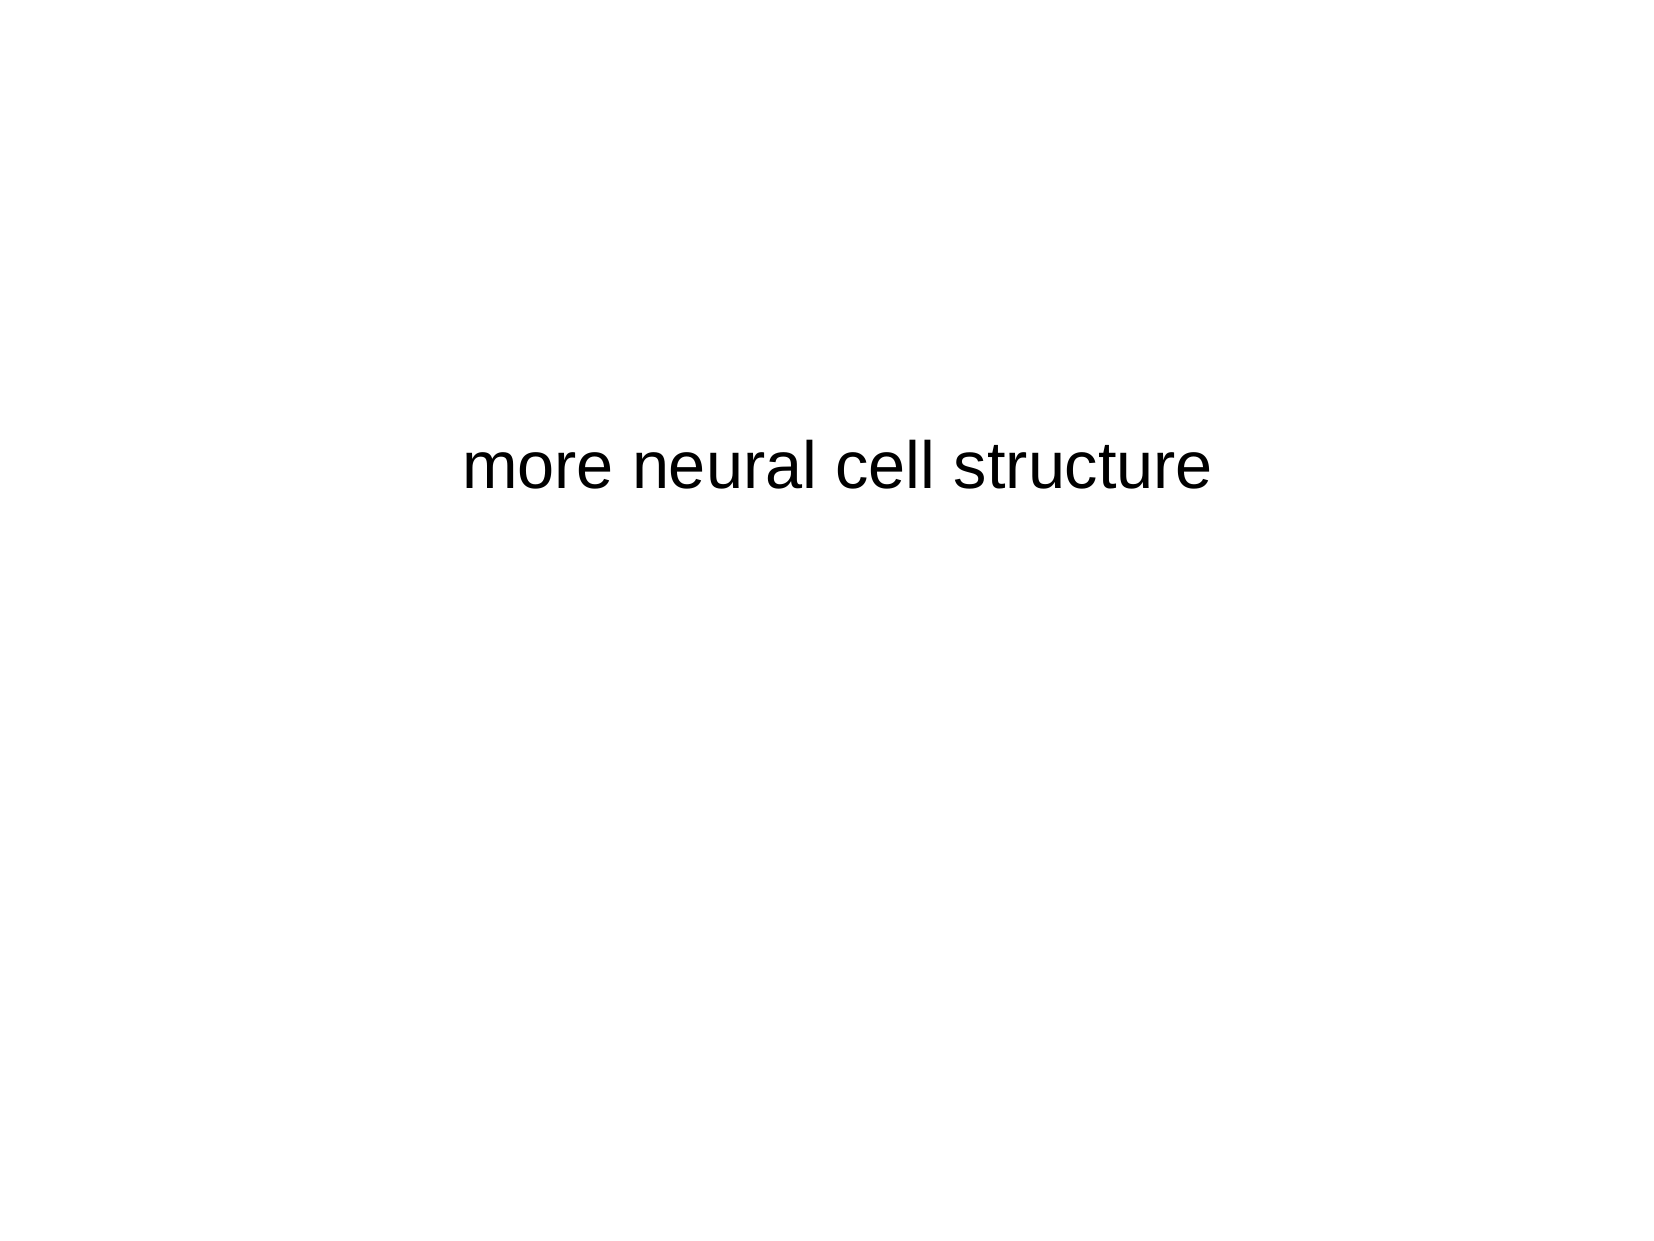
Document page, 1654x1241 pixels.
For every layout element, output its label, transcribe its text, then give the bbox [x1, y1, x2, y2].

subtitle more neural cell structure [22, 19, 1654, 1166]
